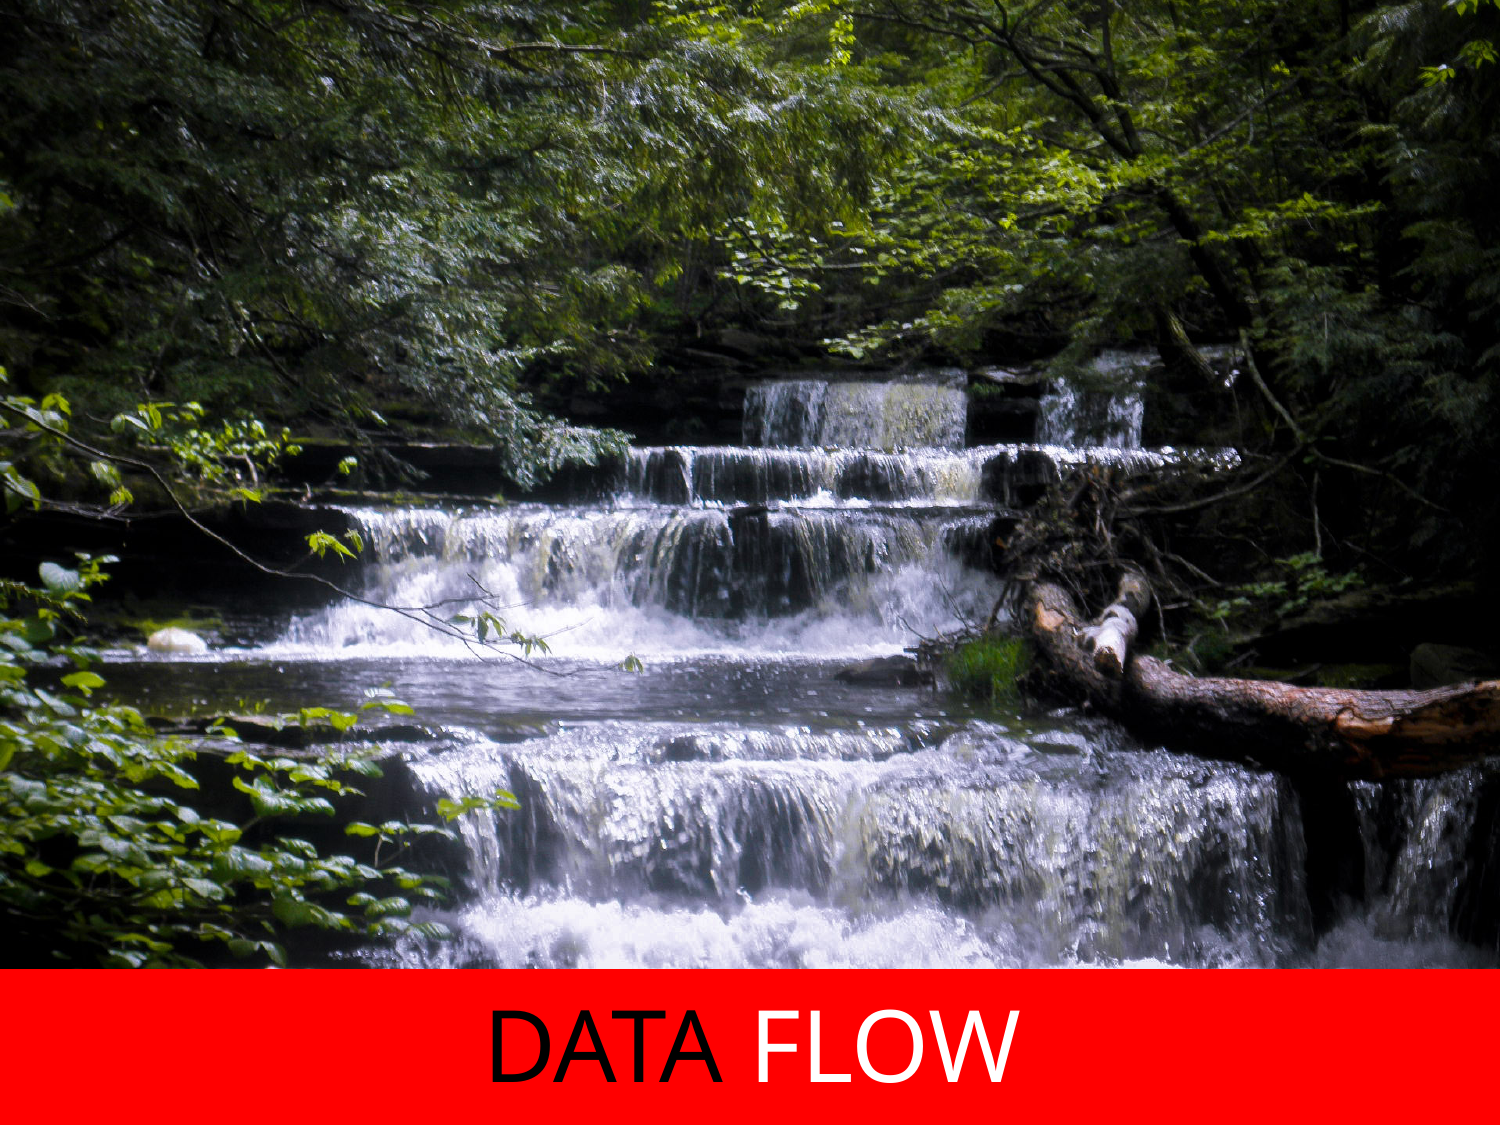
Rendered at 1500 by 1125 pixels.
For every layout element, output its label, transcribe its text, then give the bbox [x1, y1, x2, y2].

list DATA FLOW [28, 974, 1478, 1111]
picture [0, 0, 1500, 969]
